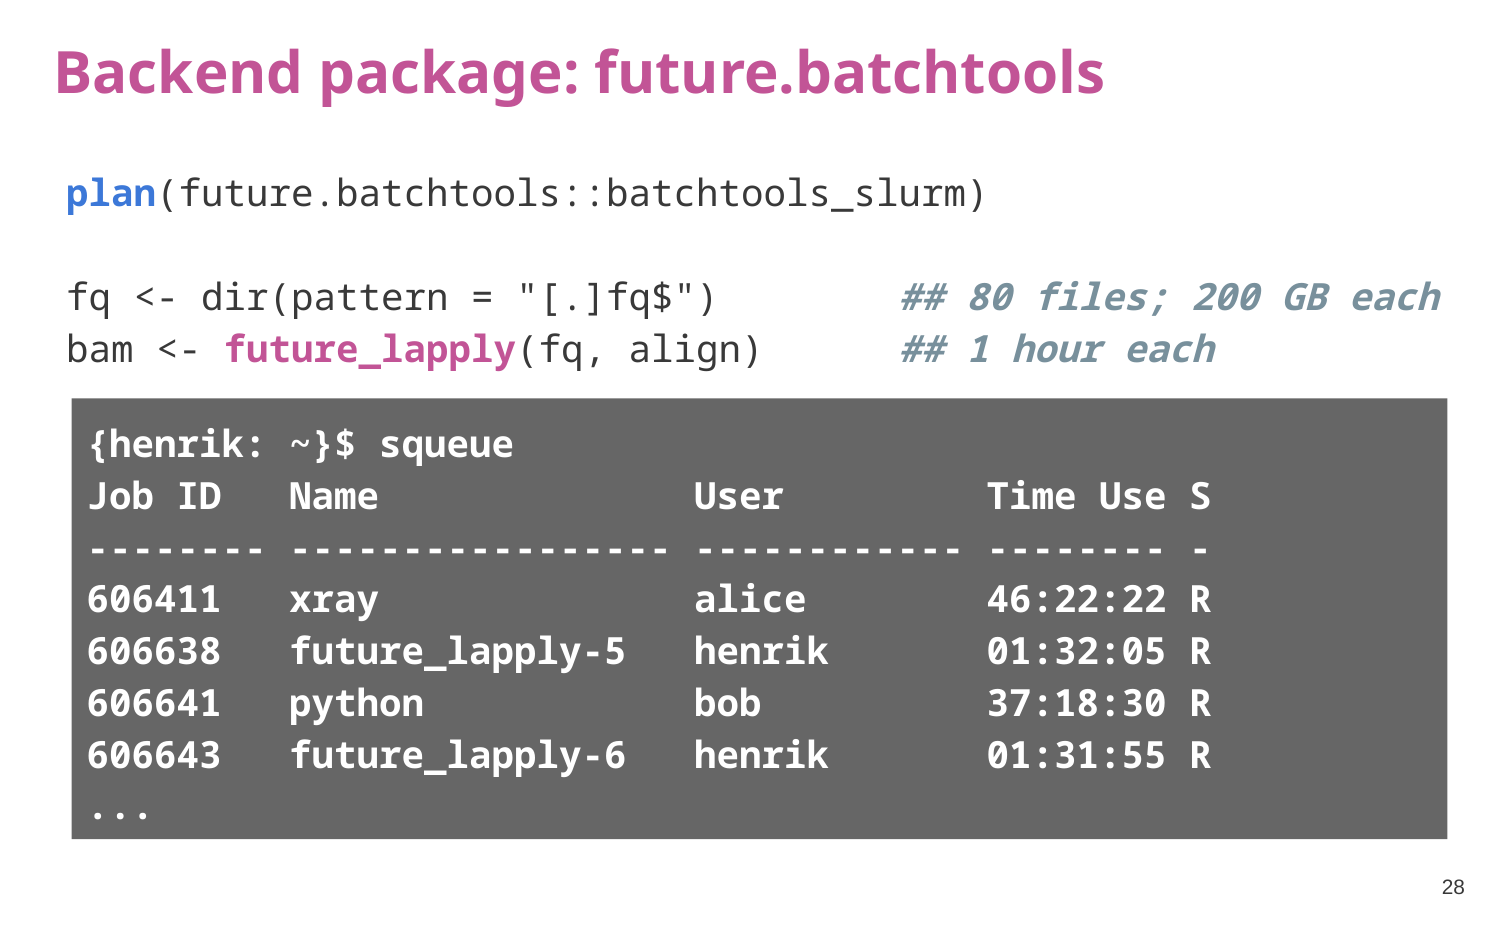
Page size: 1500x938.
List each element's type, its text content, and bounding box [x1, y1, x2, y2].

title Backend package: future.batchtools [38, 20, 1463, 136]
slide_number <number> [1389, 849, 1480, 922]
text_box {henrik: ~}$ squeue Job ID Name User Time Use S -------- ----------------- ------------ -------- - 606411 xray alice 46:22:22 R 606638 future_lapply-5 henrik 01:32:05 R 606641 python bob 37:18:30 R 606643 future_lapply-6 henrik 01:31:55 R ... [71, 398, 1448, 840]
list plan(future.batchtools::batchtools_slurm) ‎ fq <- dir(pattern = "[.]fq$") ## 80 files; 200 GB each bam <- future_lapply(fq, align) ## 1 hour each [51, 147, 1476, 884]
